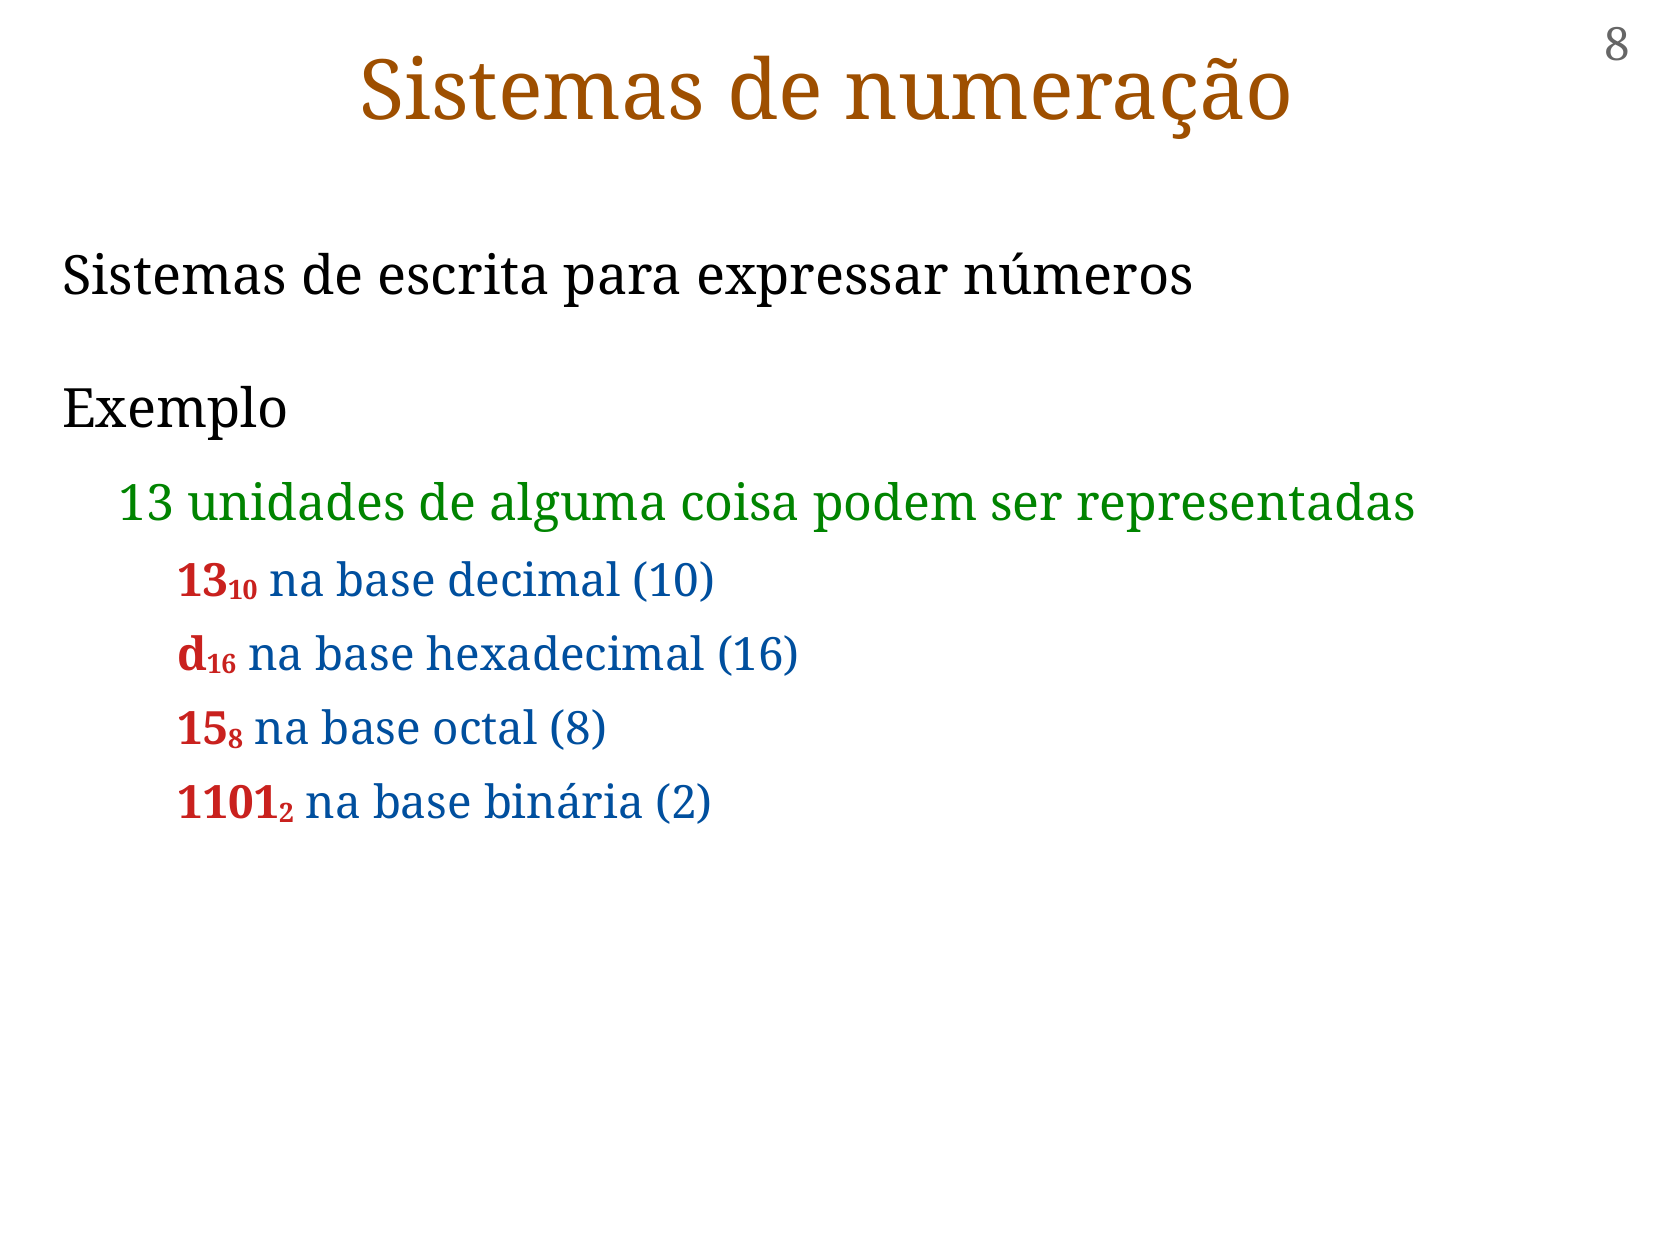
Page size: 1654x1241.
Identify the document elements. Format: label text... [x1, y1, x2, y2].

list Sistemas de escrita para expressar números Exemplo 13 unidades de alguma coisa podem ser representadas 1310 na base decimal (10) d16 na base hexadecimal (16) 158 na base octal (8) 11012 na base binária (2) [59, 236, 1595, 1211]
title Sistemas de numeração [59, 29, 1595, 148]
